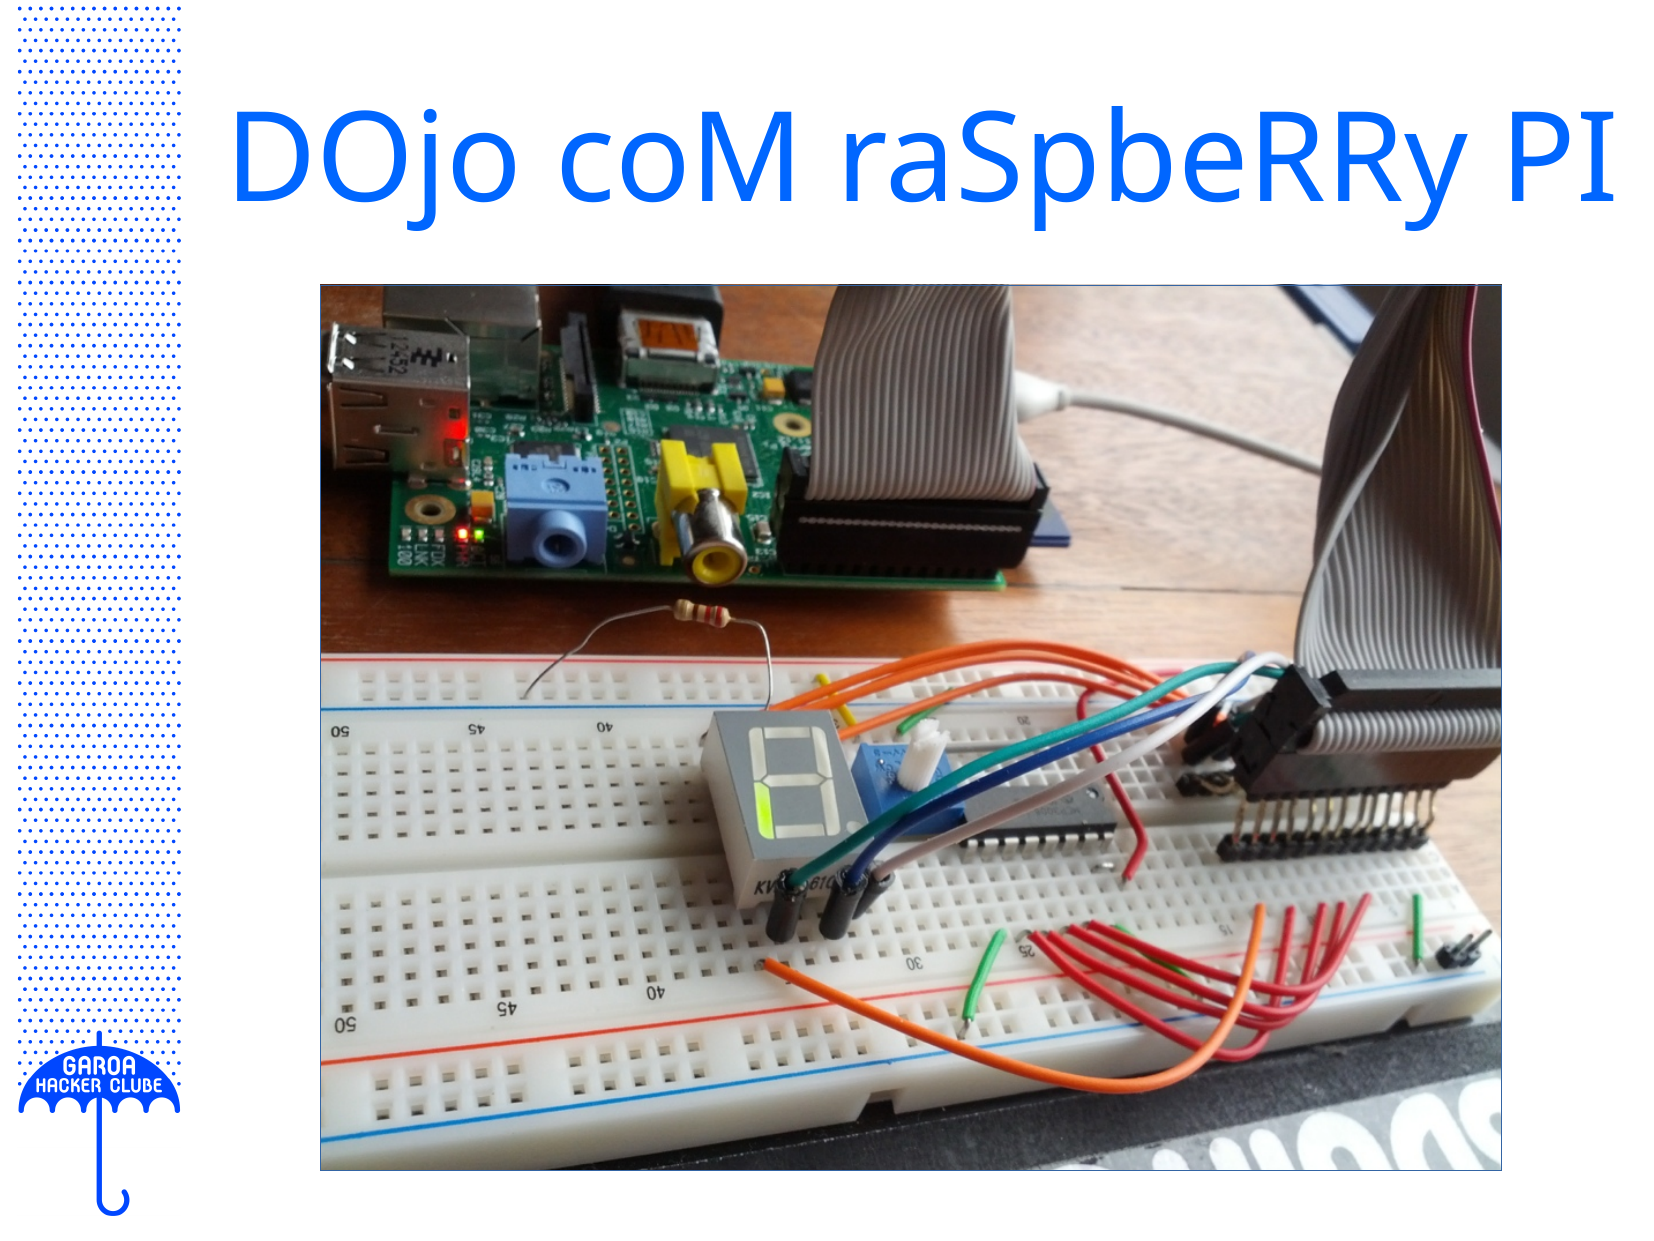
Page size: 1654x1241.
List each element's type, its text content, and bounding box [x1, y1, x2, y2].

picture [320, 284, 1502, 1171]
picture [17, 0, 181, 1216]
title DOjo coM raSpbeRRy PI [210, 49, 1636, 257]
